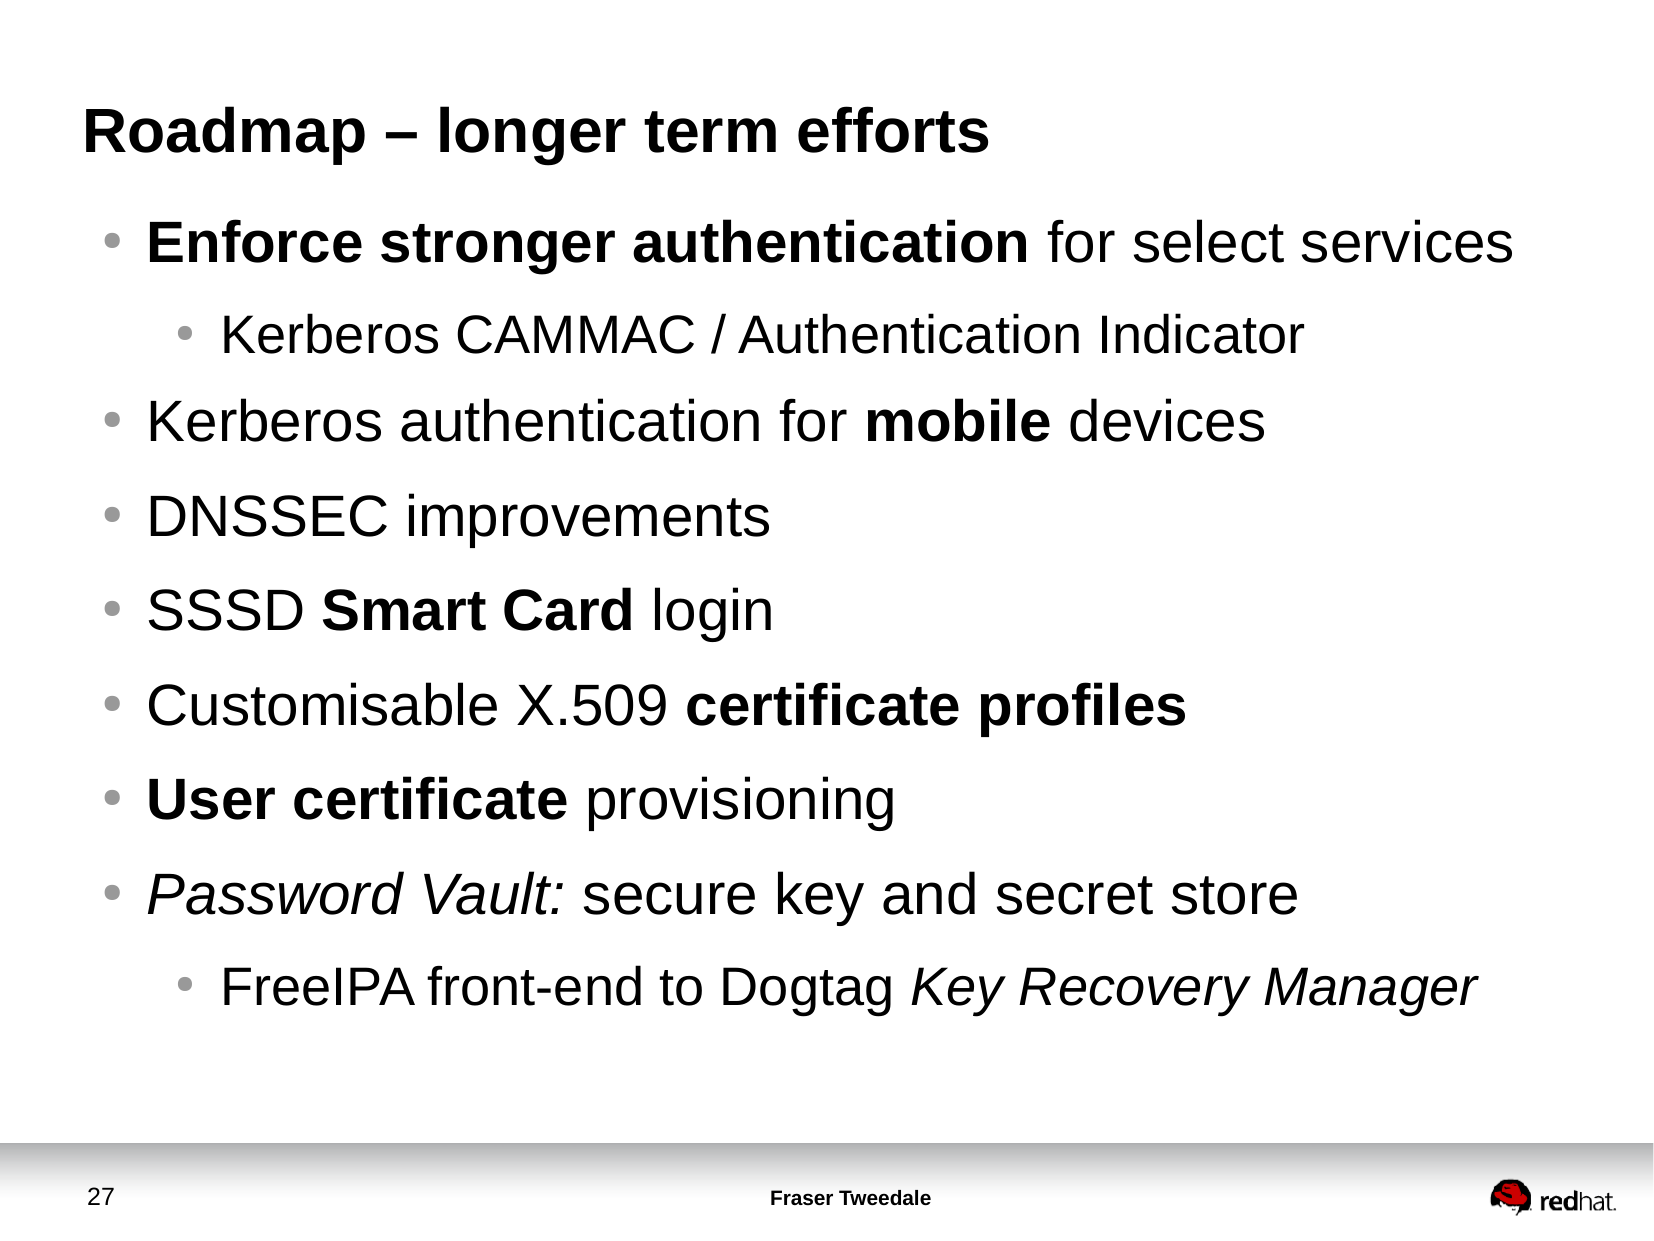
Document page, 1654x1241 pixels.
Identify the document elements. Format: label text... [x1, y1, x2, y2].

list Enforce stronger authentication for select services Kerberos CAMMAC / Authentication Indicator Kerberos authentication for mobile devices DNSSEC improvements SSSD Smart Card login Customisable X.509 certificate profiles User certificate provisioning Password Vault: secure key and secret store FreeIPA front-end to Dogtag Key Recovery Manager [86, 210, 1576, 1017]
title Roadmap – longer term efforts [82, 37, 1571, 226]
picture [0, 1143, 1654, 1241]
